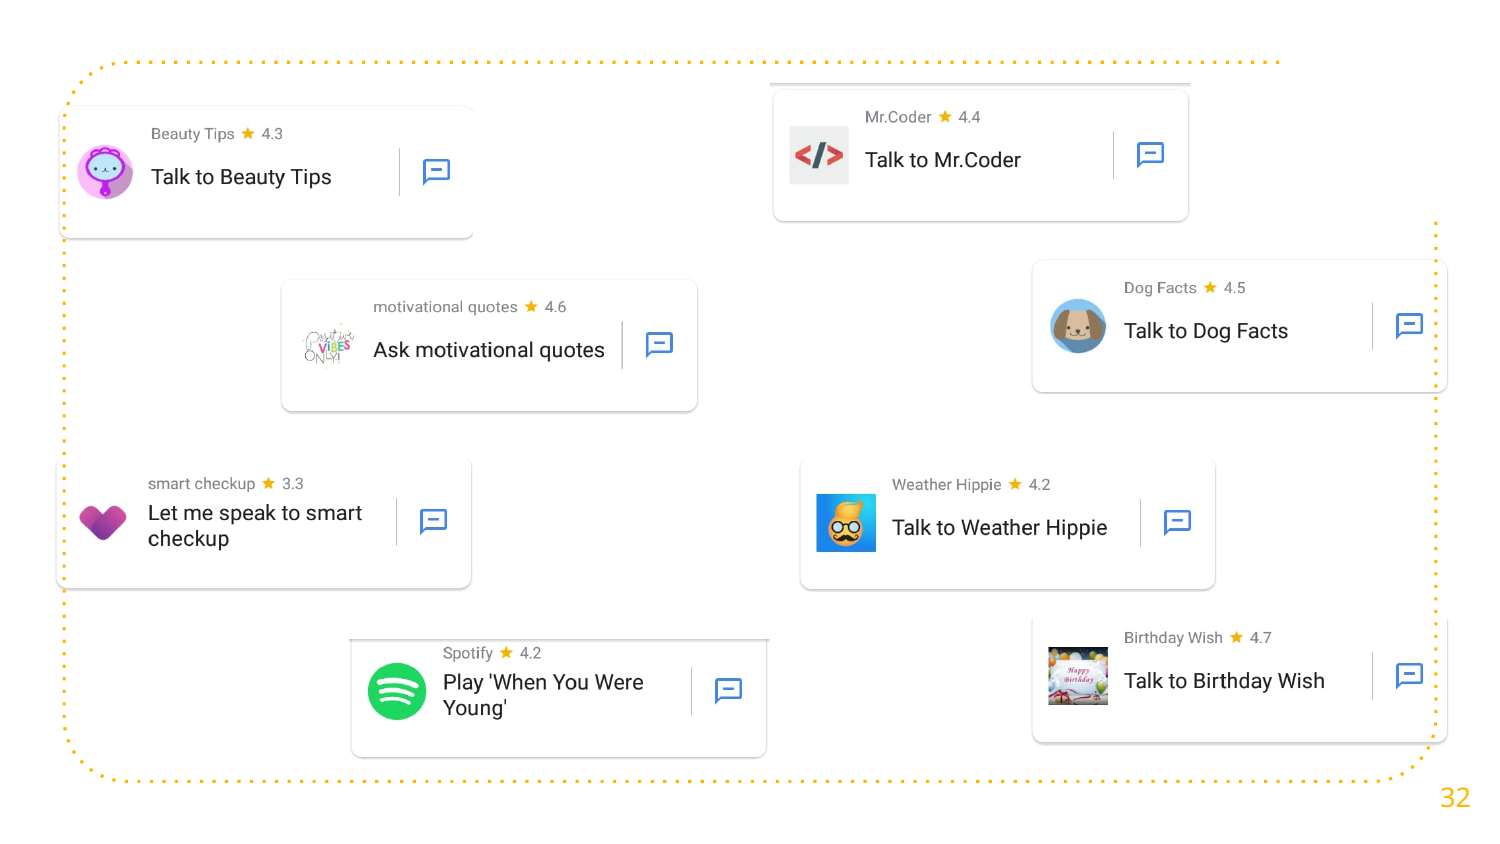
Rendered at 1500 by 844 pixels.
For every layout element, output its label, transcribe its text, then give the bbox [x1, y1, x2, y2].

picture [278, 299, 700, 415]
picture [769, 83, 1191, 128]
slide_number <number> [1411, 753, 1500, 844]
picture [1028, 697, 1450, 753]
picture [52, 544, 474, 595]
picture [52, 97, 474, 204]
picture [348, 639, 770, 674]
picture [798, 479, 1220, 595]
picture [1028, 259, 1450, 347]
